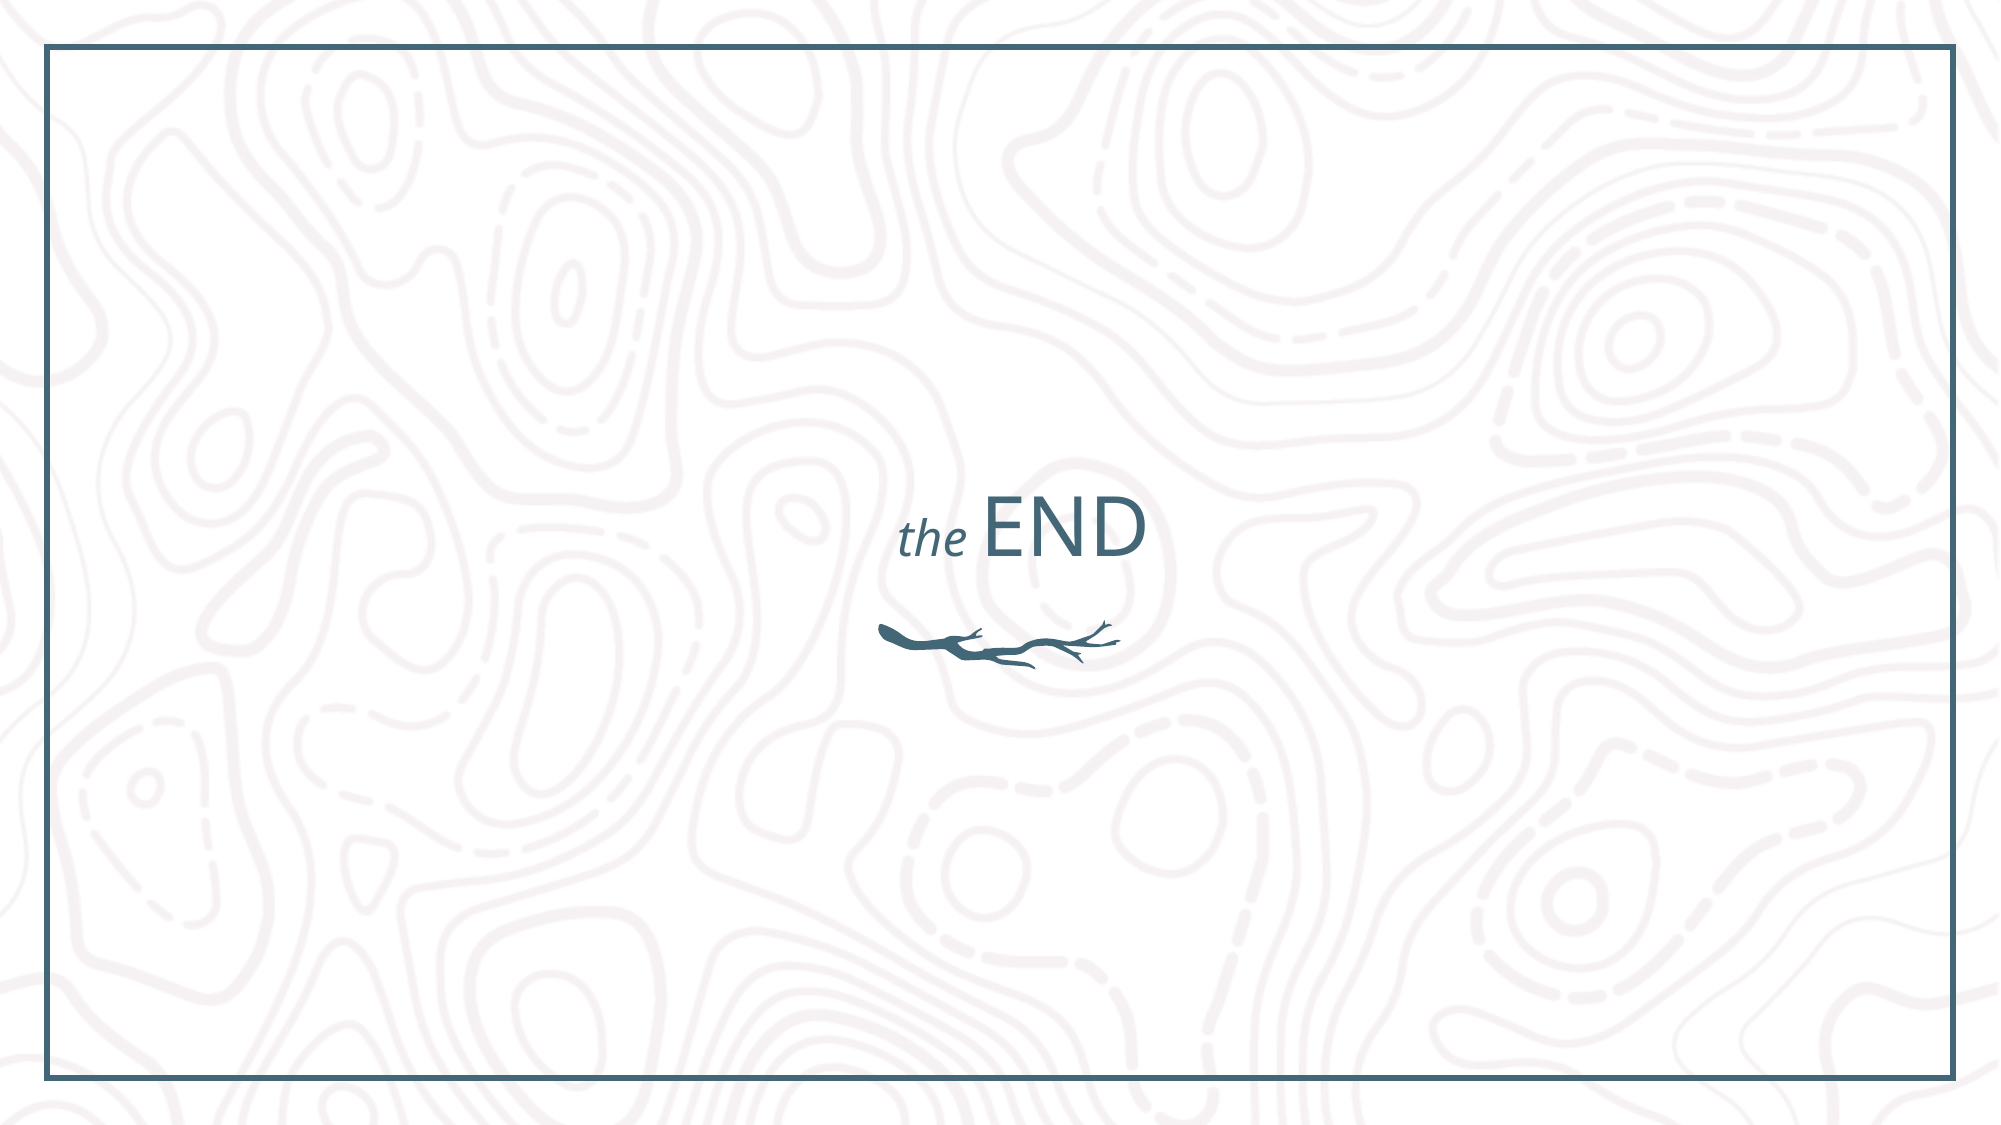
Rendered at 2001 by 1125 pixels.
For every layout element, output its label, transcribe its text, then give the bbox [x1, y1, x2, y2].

title the End [716, 485, 1332, 584]
